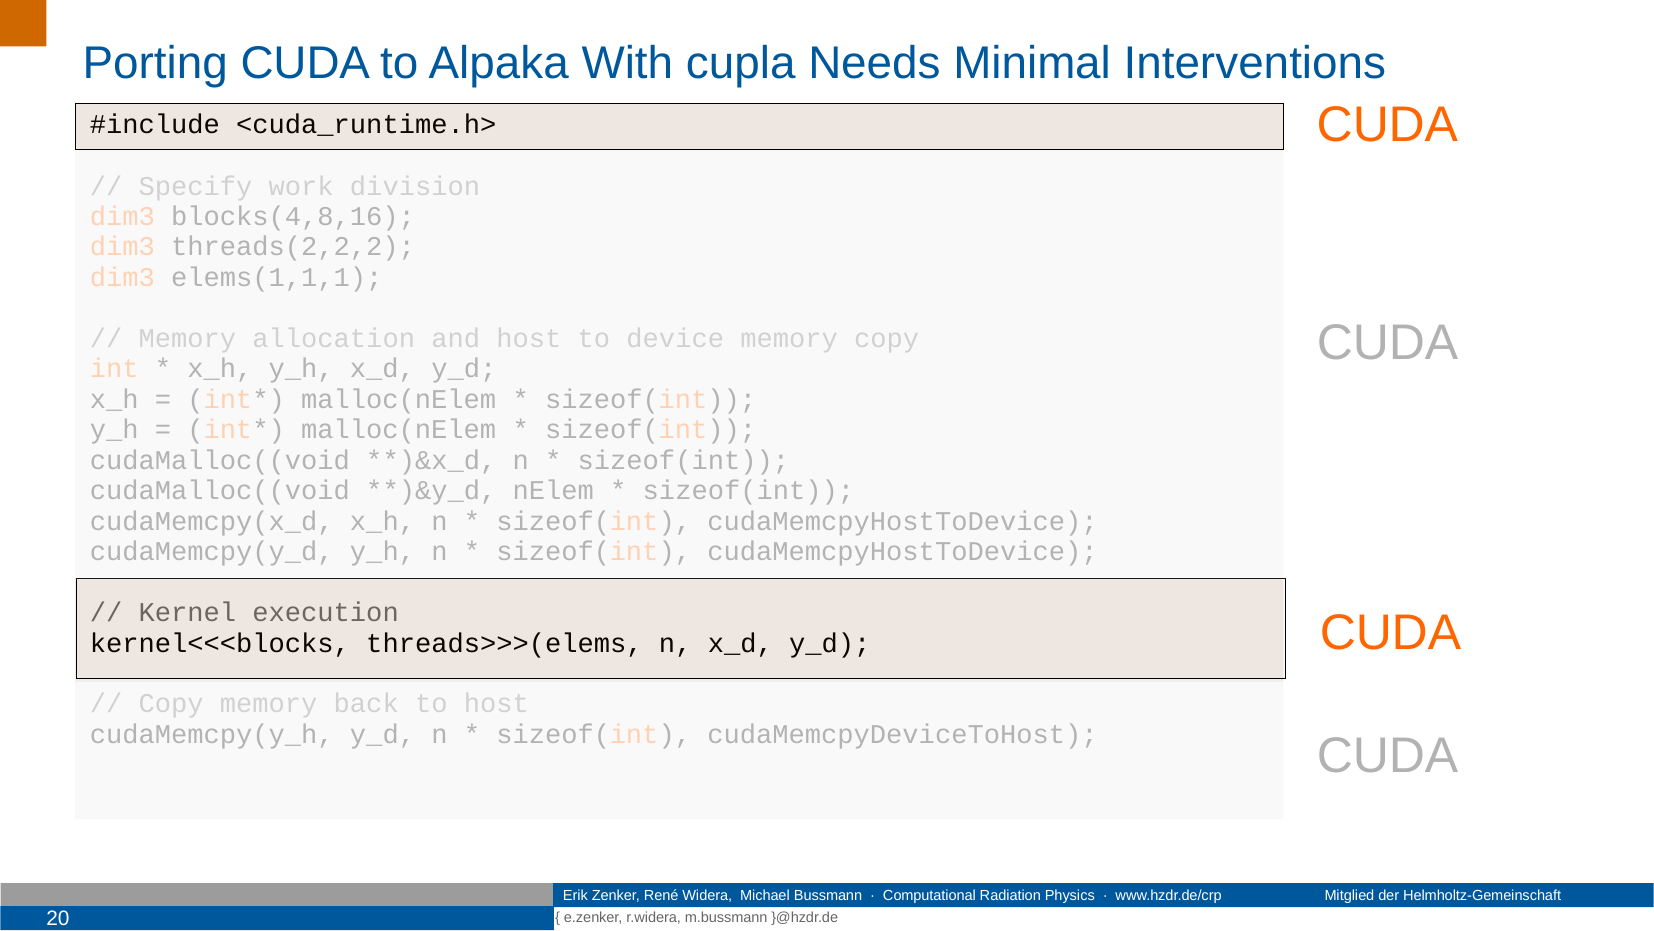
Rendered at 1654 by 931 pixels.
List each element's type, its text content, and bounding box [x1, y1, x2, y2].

text_box [71, 103, 1286, 679]
picture [1017, 881, 1249, 894]
text_box CUDA [1301, 89, 1473, 160]
text_box CUDA [1302, 720, 1473, 791]
text_box CUDA [1305, 596, 1476, 668]
text_box CUDA [1302, 307, 1473, 378]
text_box [65, 681, 1625, 881]
title Porting CUDA to Alpaka With cupla Needs Minimal Interventions [82, 37, 1571, 105]
